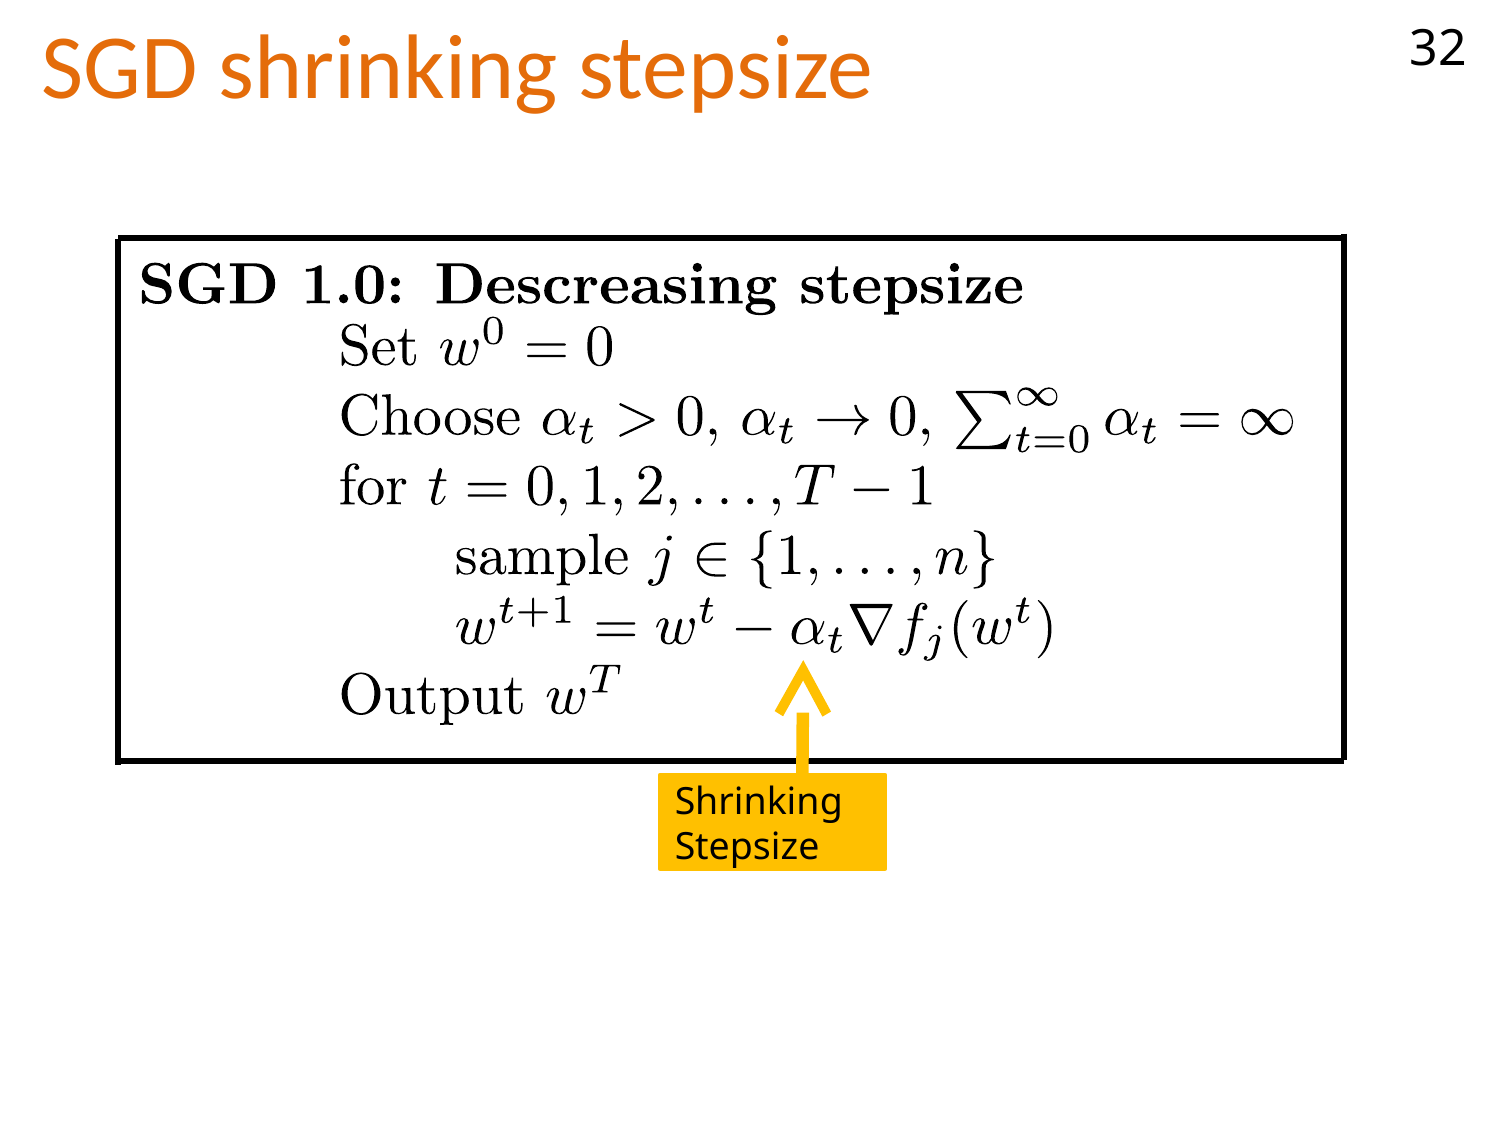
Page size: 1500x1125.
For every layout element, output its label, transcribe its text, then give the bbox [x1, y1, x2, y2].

text_box Shrinking Stepsize [660, 774, 886, 869]
text_box [338, 316, 1297, 726]
text_box [138, 262, 1024, 316]
text_box SGD shrinking stepsize [26, 22, 1270, 145]
